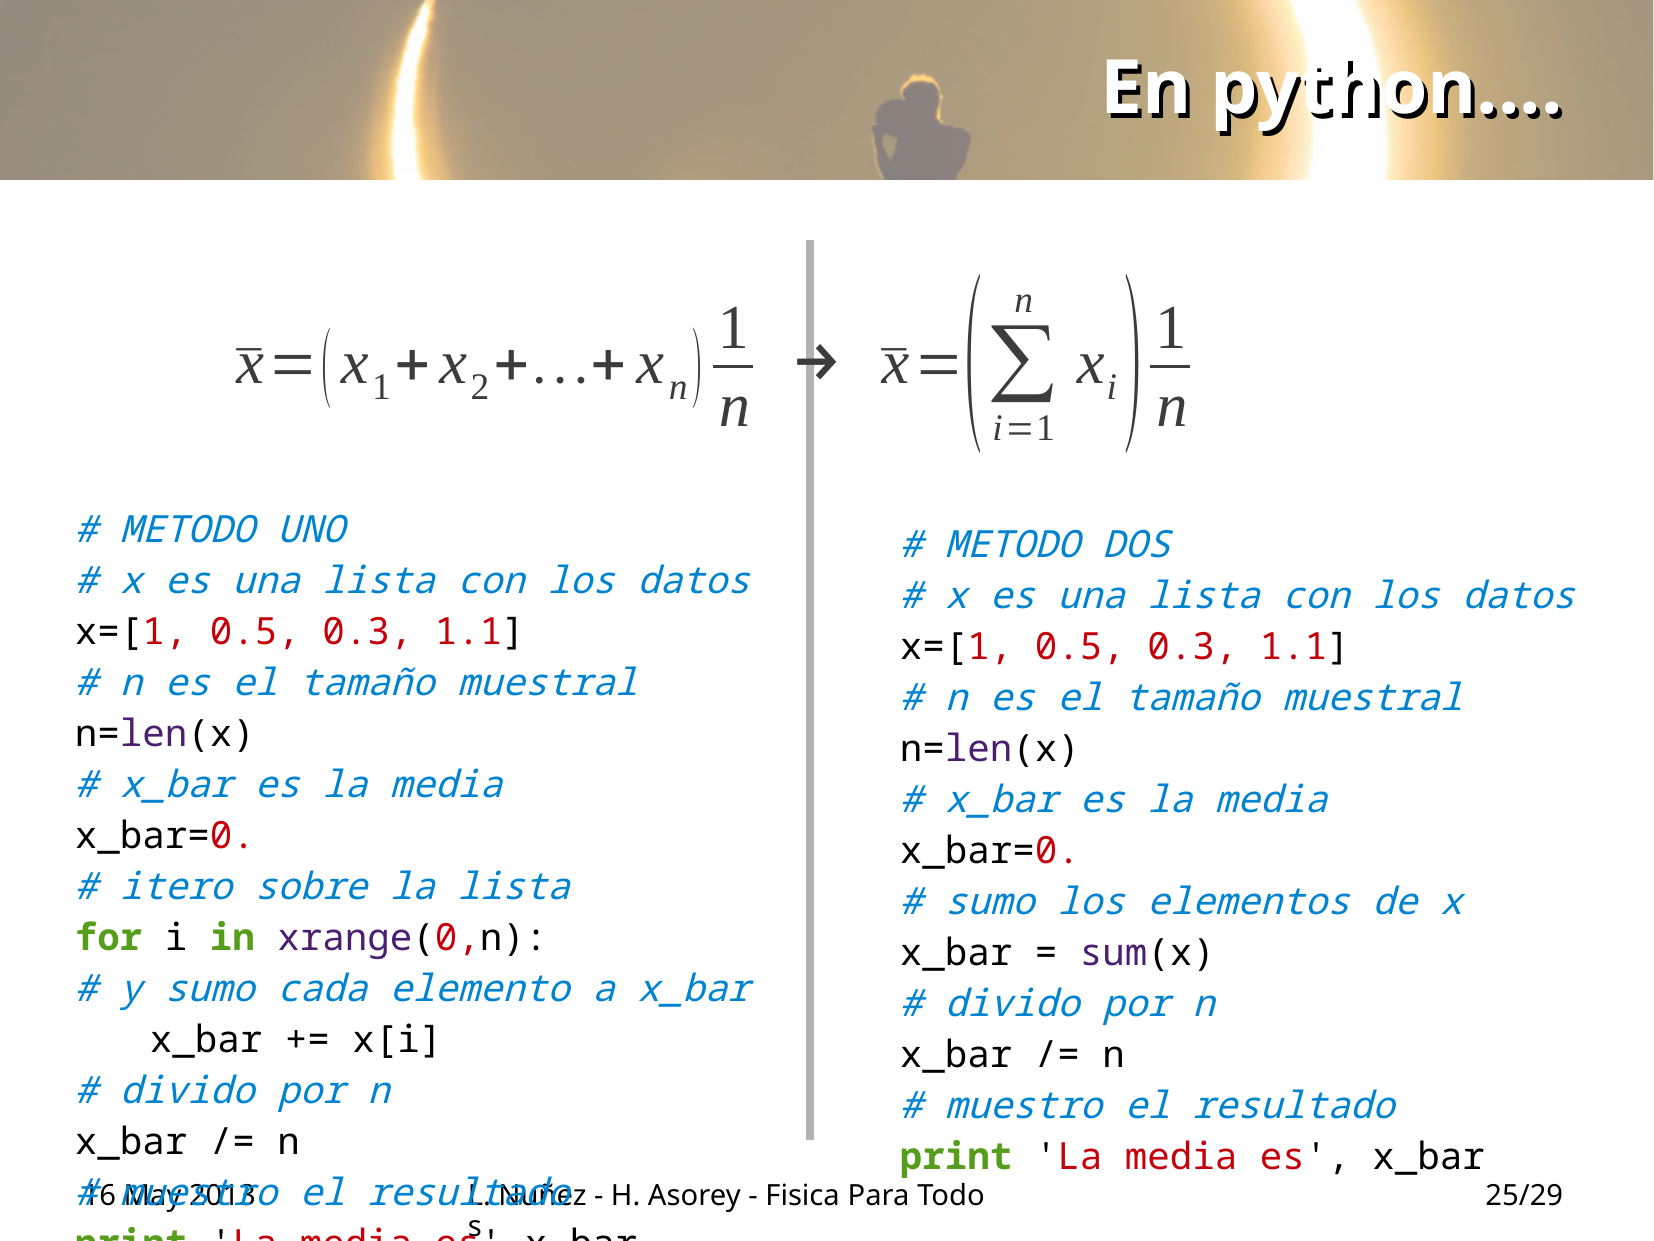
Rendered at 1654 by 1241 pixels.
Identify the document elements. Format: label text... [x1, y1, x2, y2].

text_box # METODO UNO # x es una lista con los datos x=[1, 0.5, 0.3, 1.1] # n es el tamaño muestral n=len(x) # x_bar es la media x_bar=0. # itero sobre la lista for i in xrange(0,n): # y sumo cada elemento a x_bar x_bar += x[i] # divido por n x_bar /= n # muestro el resultado print 'La media es',x_bar [60, 495, 796, 1163]
text_box # METODO DOS # x es una lista con los datos x=[1, 0.5, 0.3, 1.1] # n es el tamaño muestral n=len(x) # x_bar es la media x_bar=0. # sumo los elementos de x x_bar = sum(x) # divido por n x_bar /= n # muestro el resultado print 'La media es', x_bar [885, 510, 1621, 1091]
picture [0, 0, 1654, 180]
chart [225, 270, 1201, 457]
title En python.... [75, 19, 1564, 151]
